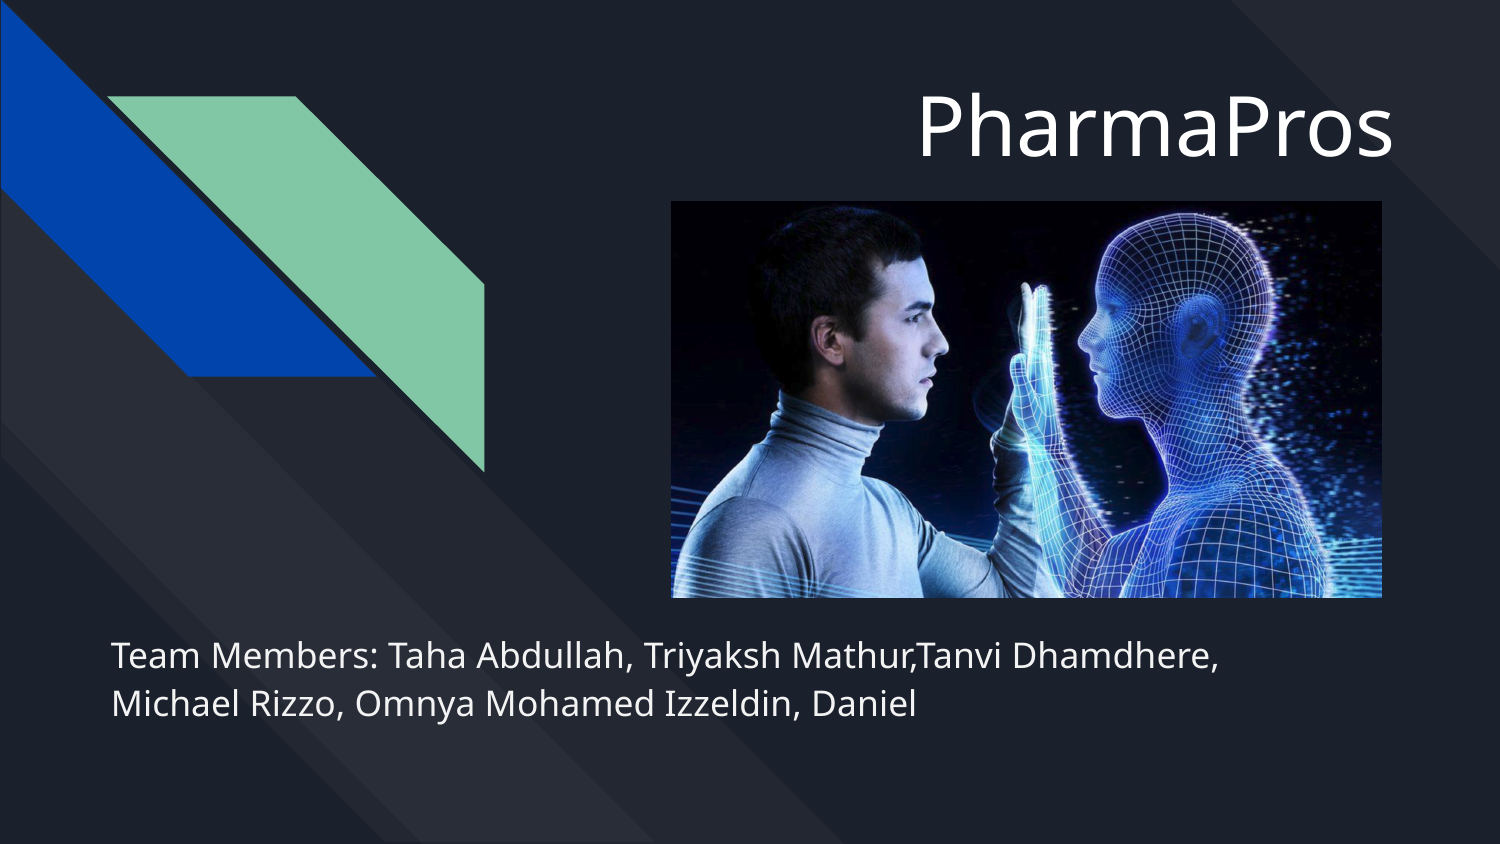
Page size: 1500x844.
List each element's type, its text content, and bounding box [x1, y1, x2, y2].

picture [671, 201, 1382, 598]
subtitle Team Members: Taha Abdullah, Triyaksh Mathur,Tanvi Dhamdhere, Michael Rizzo, Omnya Mohamed Izzeldin, Daniel [95, 615, 1333, 746]
title PharmaPros [900, 52, 1451, 257]
